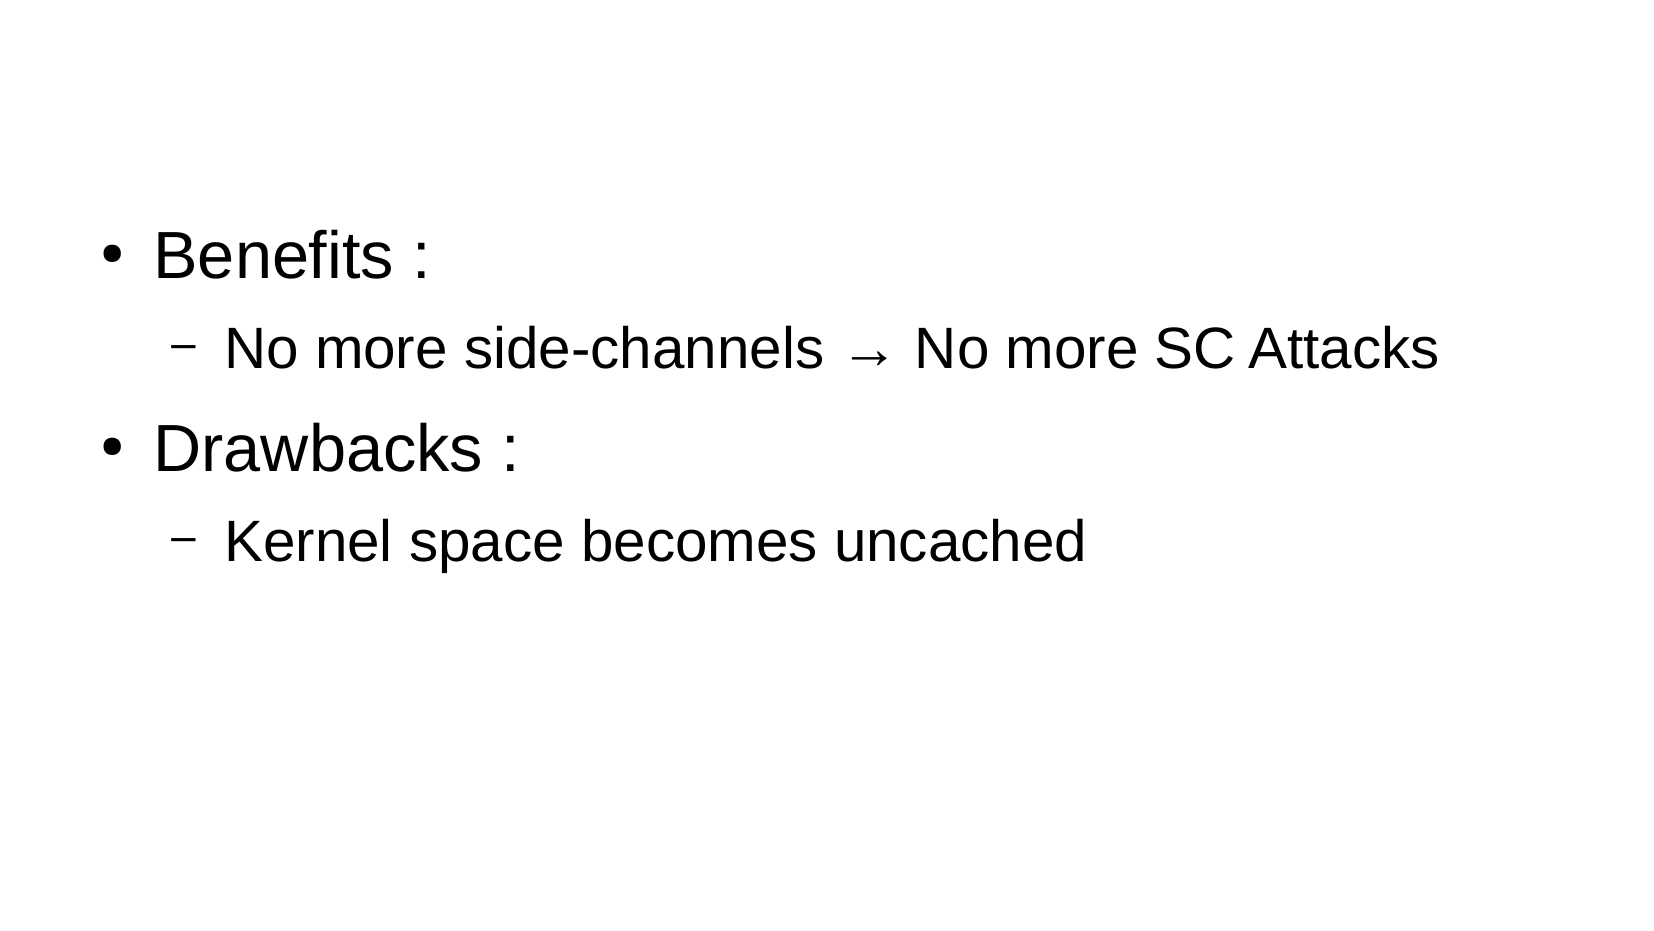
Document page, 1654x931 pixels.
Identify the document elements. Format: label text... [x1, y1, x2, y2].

list Benefits : No more side-channels → No more SC Attacks Drawbacks : Kernel space becomes uncached [82, 217, 1571, 758]
